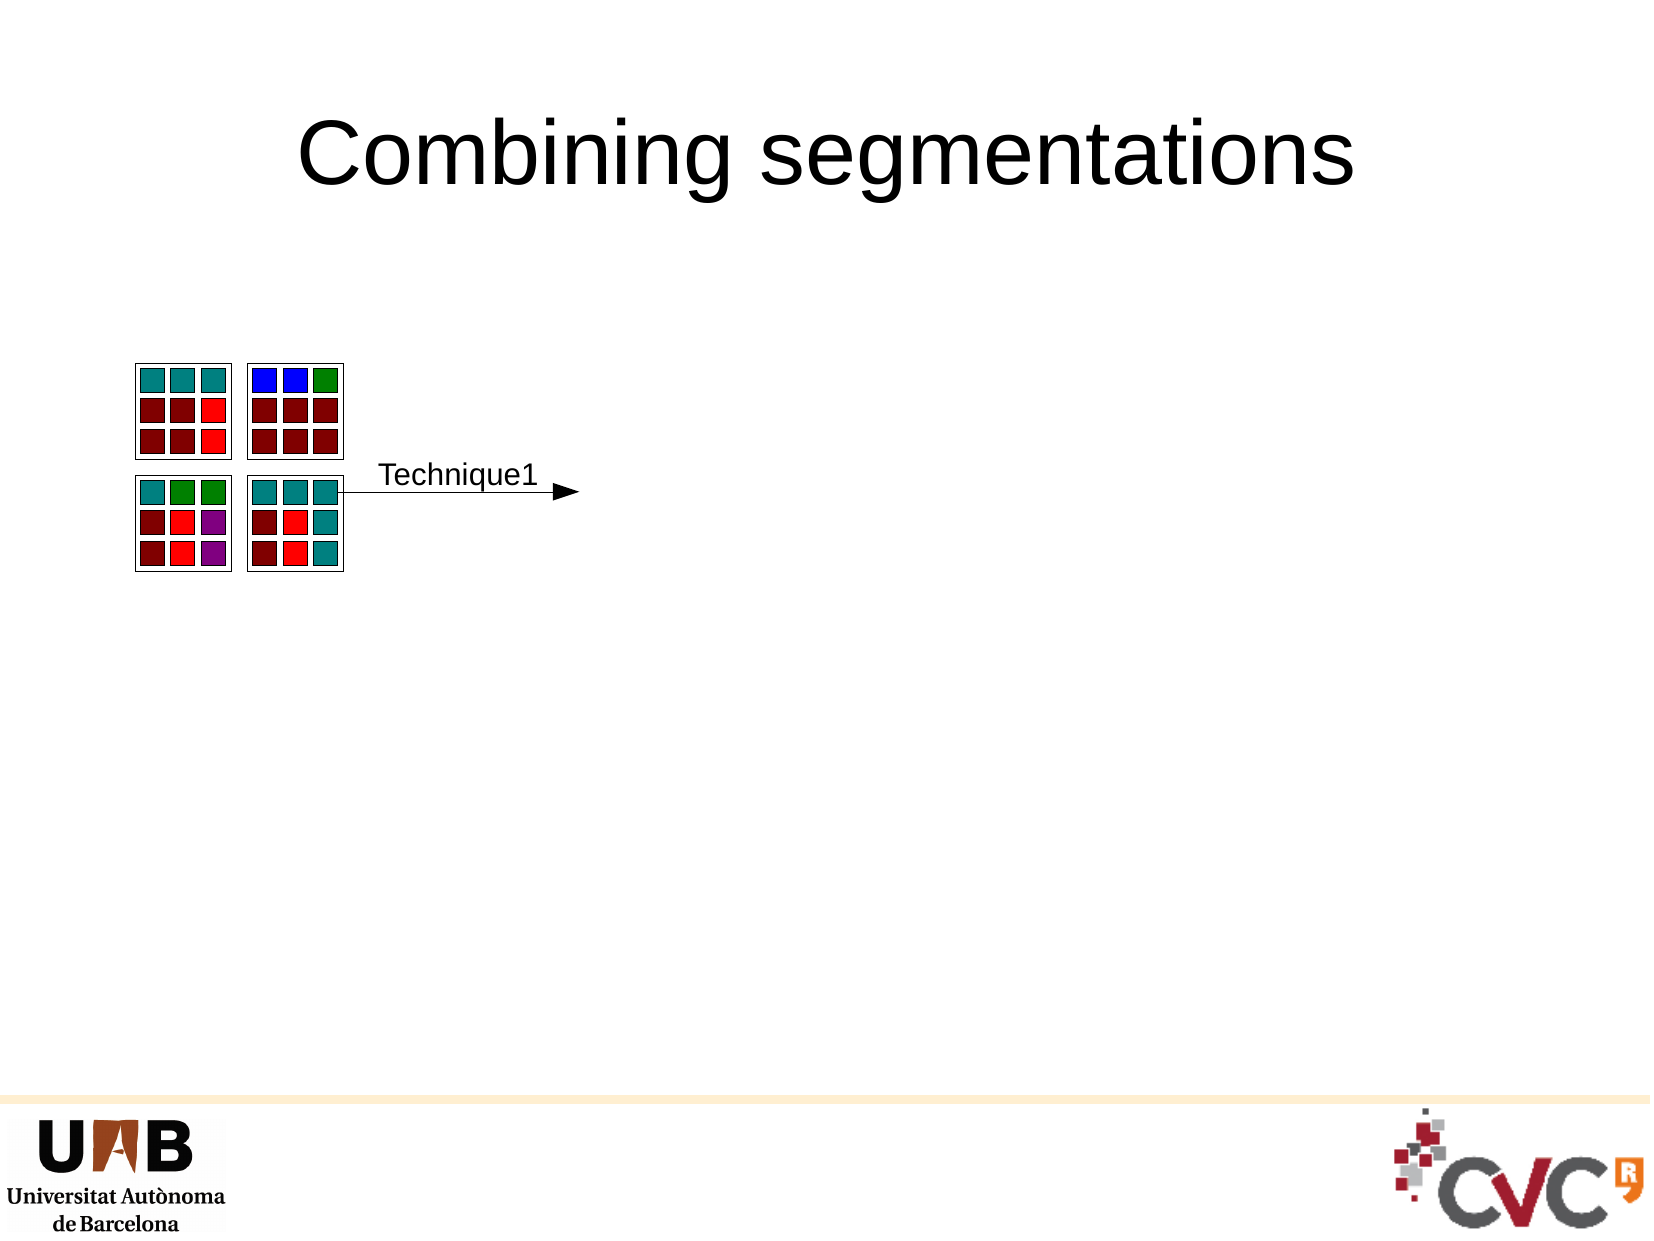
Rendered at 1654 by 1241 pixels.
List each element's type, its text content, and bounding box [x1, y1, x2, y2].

text_box [283, 480, 308, 505]
text_box [140, 510, 165, 535]
text_box [170, 480, 195, 505]
picture [1393, 1107, 1650, 1235]
text_box [313, 541, 338, 566]
text_box [313, 398, 338, 423]
text_box [252, 541, 277, 566]
text_box [201, 429, 226, 454]
text_box [201, 398, 226, 423]
text_box [313, 368, 338, 393]
text_box [313, 480, 338, 505]
text_box [283, 368, 308, 393]
text_box [252, 429, 277, 454]
text_box [252, 368, 277, 393]
text_box [313, 429, 338, 454]
title Combining segmentations [82, 56, 1571, 250]
text_box [140, 398, 165, 423]
text_box [201, 510, 226, 535]
text_box [140, 541, 165, 566]
text_box [170, 429, 195, 454]
text_box [283, 398, 308, 423]
text_box [313, 510, 338, 535]
text_box [201, 541, 226, 566]
text_box [252, 510, 277, 535]
text_box [170, 541, 195, 566]
text_box [283, 429, 308, 454]
text_box [252, 480, 277, 505]
picture [7, 1119, 226, 1232]
text_box [140, 368, 165, 393]
text_box [170, 510, 195, 535]
text_box [170, 368, 195, 393]
text_box [140, 429, 165, 454]
text_box [283, 510, 308, 535]
text_box [140, 480, 165, 505]
text_box [252, 398, 277, 423]
text_box [201, 480, 226, 505]
text_box [283, 541, 308, 566]
text_box [170, 398, 195, 423]
text_box [201, 368, 226, 393]
